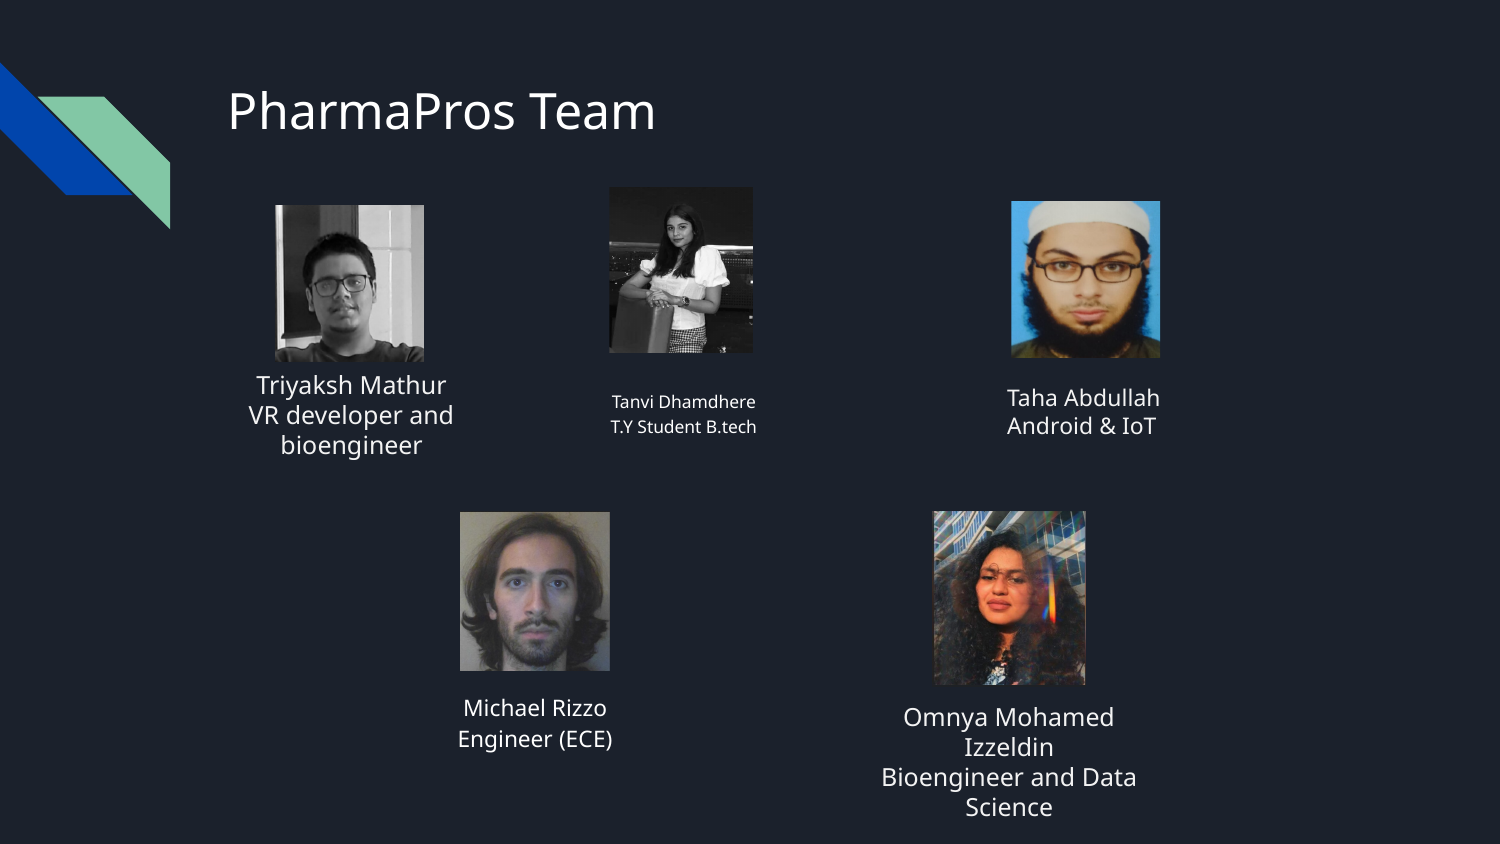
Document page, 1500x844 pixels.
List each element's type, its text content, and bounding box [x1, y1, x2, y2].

picture [460, 511, 610, 671]
title PharmaPros Team [212, 64, 1368, 215]
list Michael Rizzo Engineer (ECE) [421, 674, 649, 768]
picture [932, 511, 1086, 687]
picture [1011, 201, 1161, 358]
text_box Triyaksh Mathur VR developer and bioengineer [219, 354, 484, 475]
list Taha Abdullah Android & IoT [992, 368, 1180, 462]
list Tanvi Dhamdhere T.Y Student B.tech [556, 373, 812, 453]
picture [609, 187, 753, 353]
picture [275, 205, 424, 362]
text_box Omnya Mohamed Izzeldin Bioengineer and Data Science [844, 686, 1174, 837]
